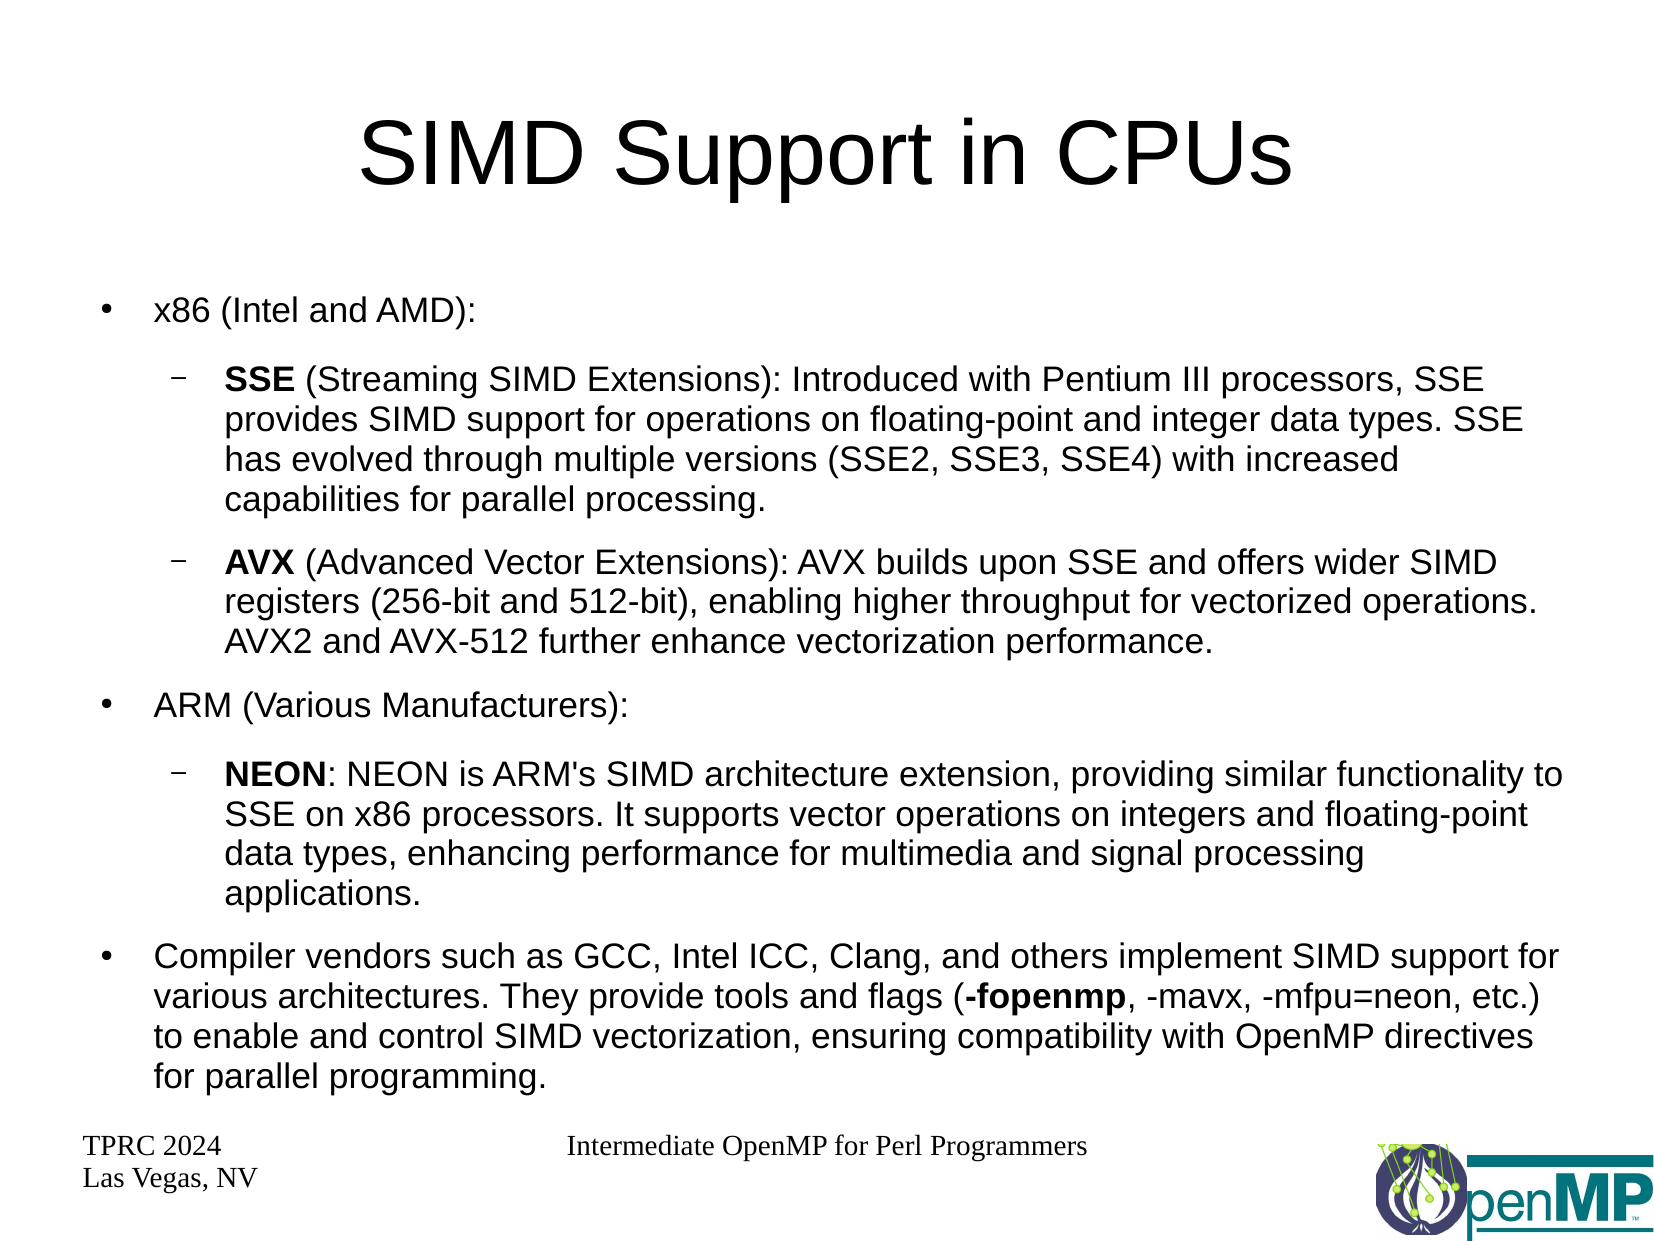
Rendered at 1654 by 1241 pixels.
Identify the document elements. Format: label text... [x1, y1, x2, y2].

list x86 (Intel and AMD): SSE (Streaming SIMD Extensions): Introduced with Pentium III processors, SSE provides SIMD support for operations on floating-point and integer data types. SSE has evolved through multiple versions (SSE2, SSE3, SSE4) with increased capabilities for parallel processing. AVX (Advanced Vector Extensions): AVX builds upon SSE and offers wider SIMD registers (256-bit and 512-bit), enabling higher throughput for vectorized operations. AVX2 and AVX-512 further enhance vectorization performance. ARM (Various Manufacturers): NEON: NEON is ARM's SIMD architecture extension, providing similar functionality to SSE on x86 processors. It supports vector operations on integers and floating-point data types, enhancing performance for multimedia and signal processing applications. Compiler vendors such as GCC, Intel ICC, Clang, and others implement SIMD support for various architectures. They provide tools and flags (-fopenmp, -mavx, -mfpu=neon, etc.) to enable and control SIMD vectorization, ensuring compatibility with OpenMP directives for parallel programming. [82, 290, 1571, 1109]
title SIMD Support in CPUs [82, 49, 1571, 257]
picture [1376, 1144, 1654, 1241]
